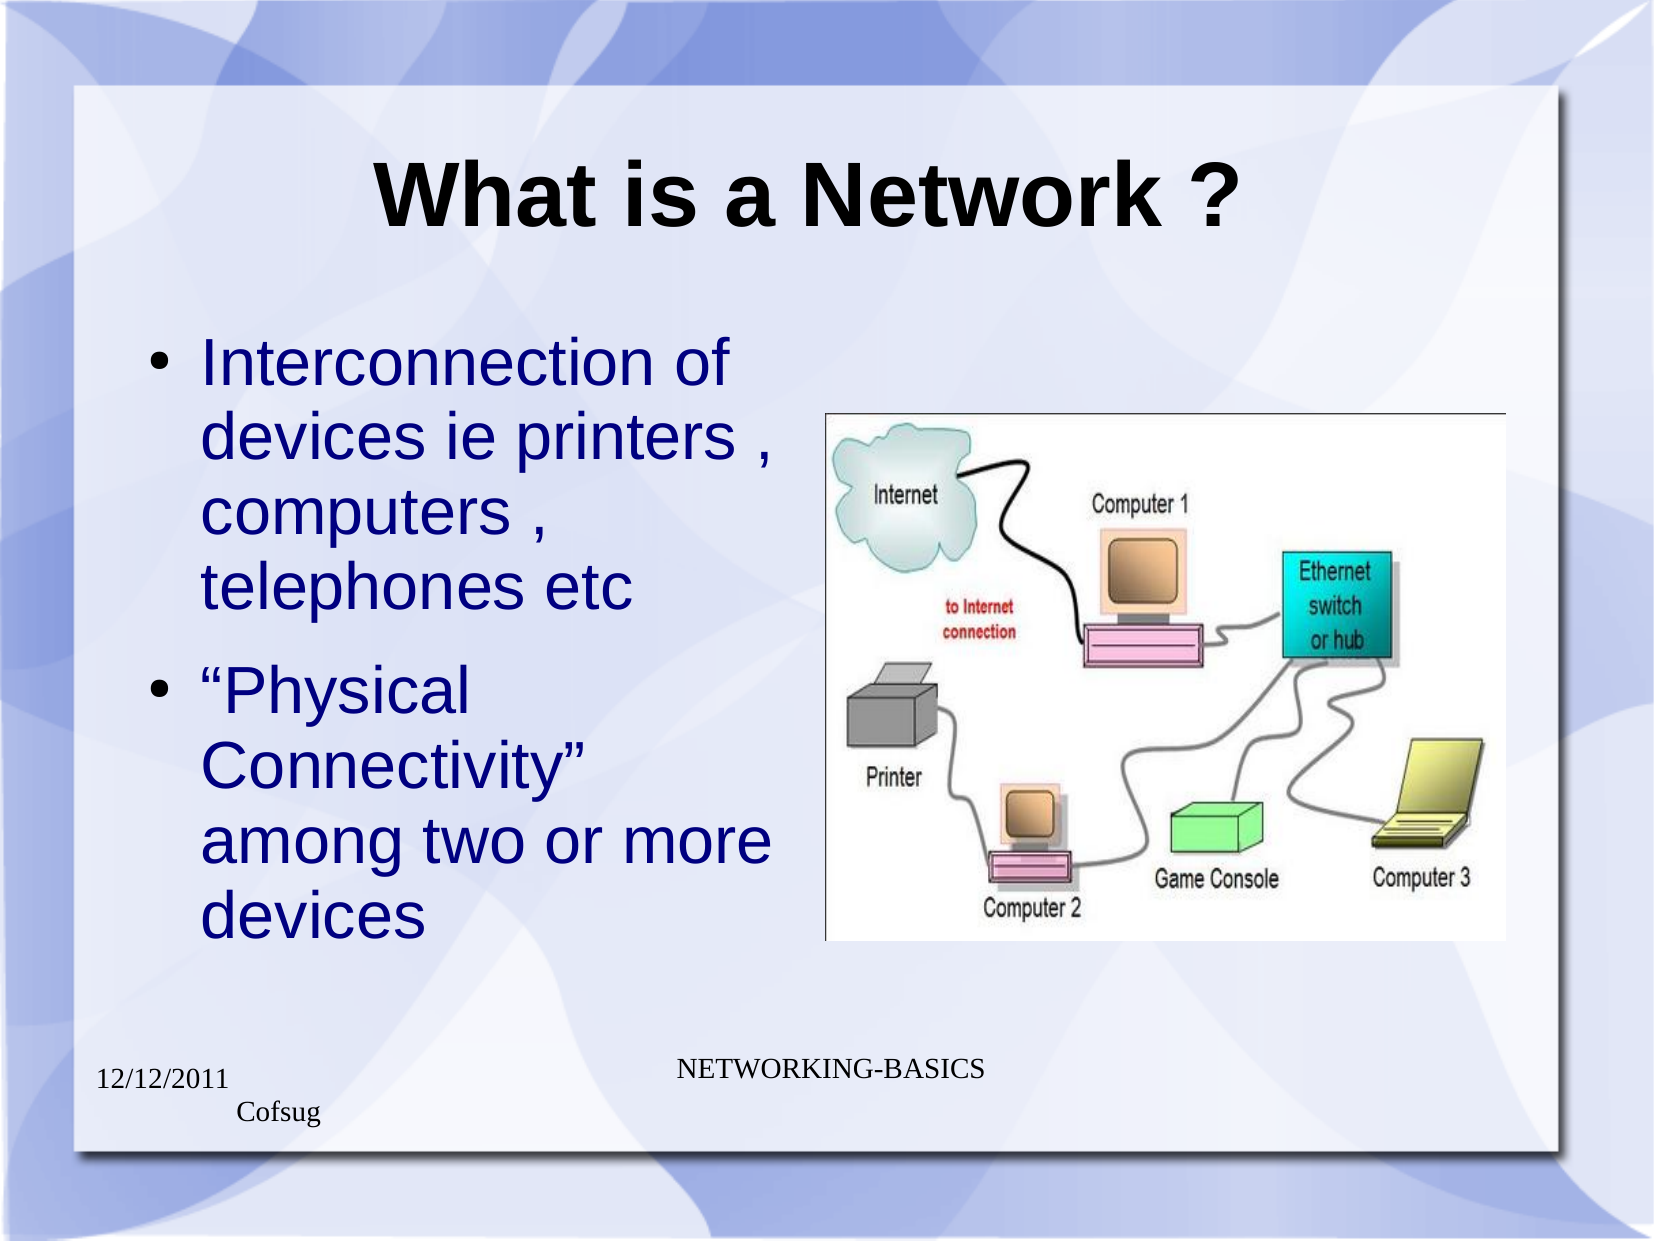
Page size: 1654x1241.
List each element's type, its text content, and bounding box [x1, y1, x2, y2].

title What is a Network ? [82, 90, 1536, 298]
picture [0, 0, 1654, 1241]
list Interconnection of devices ie printers , computers , telephones etc “Physical Connectivity” among two or more devices [129, 324, 793, 1144]
